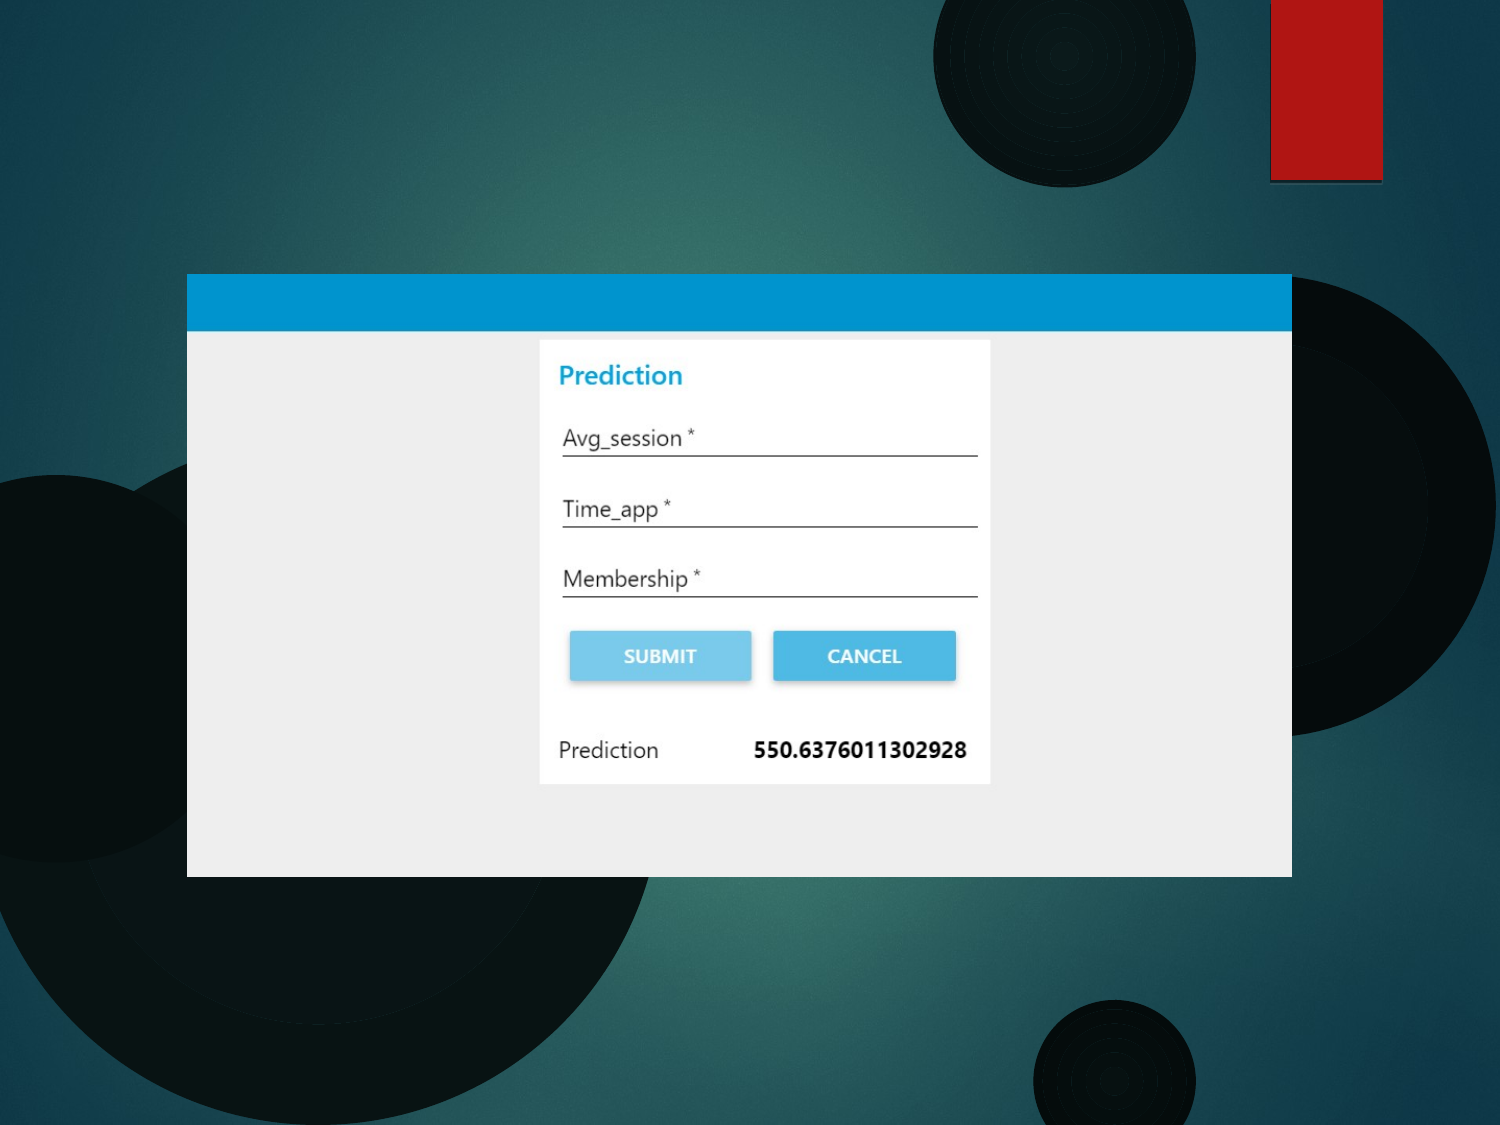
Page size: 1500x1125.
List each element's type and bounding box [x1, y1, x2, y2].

picture [187, 331, 1292, 877]
